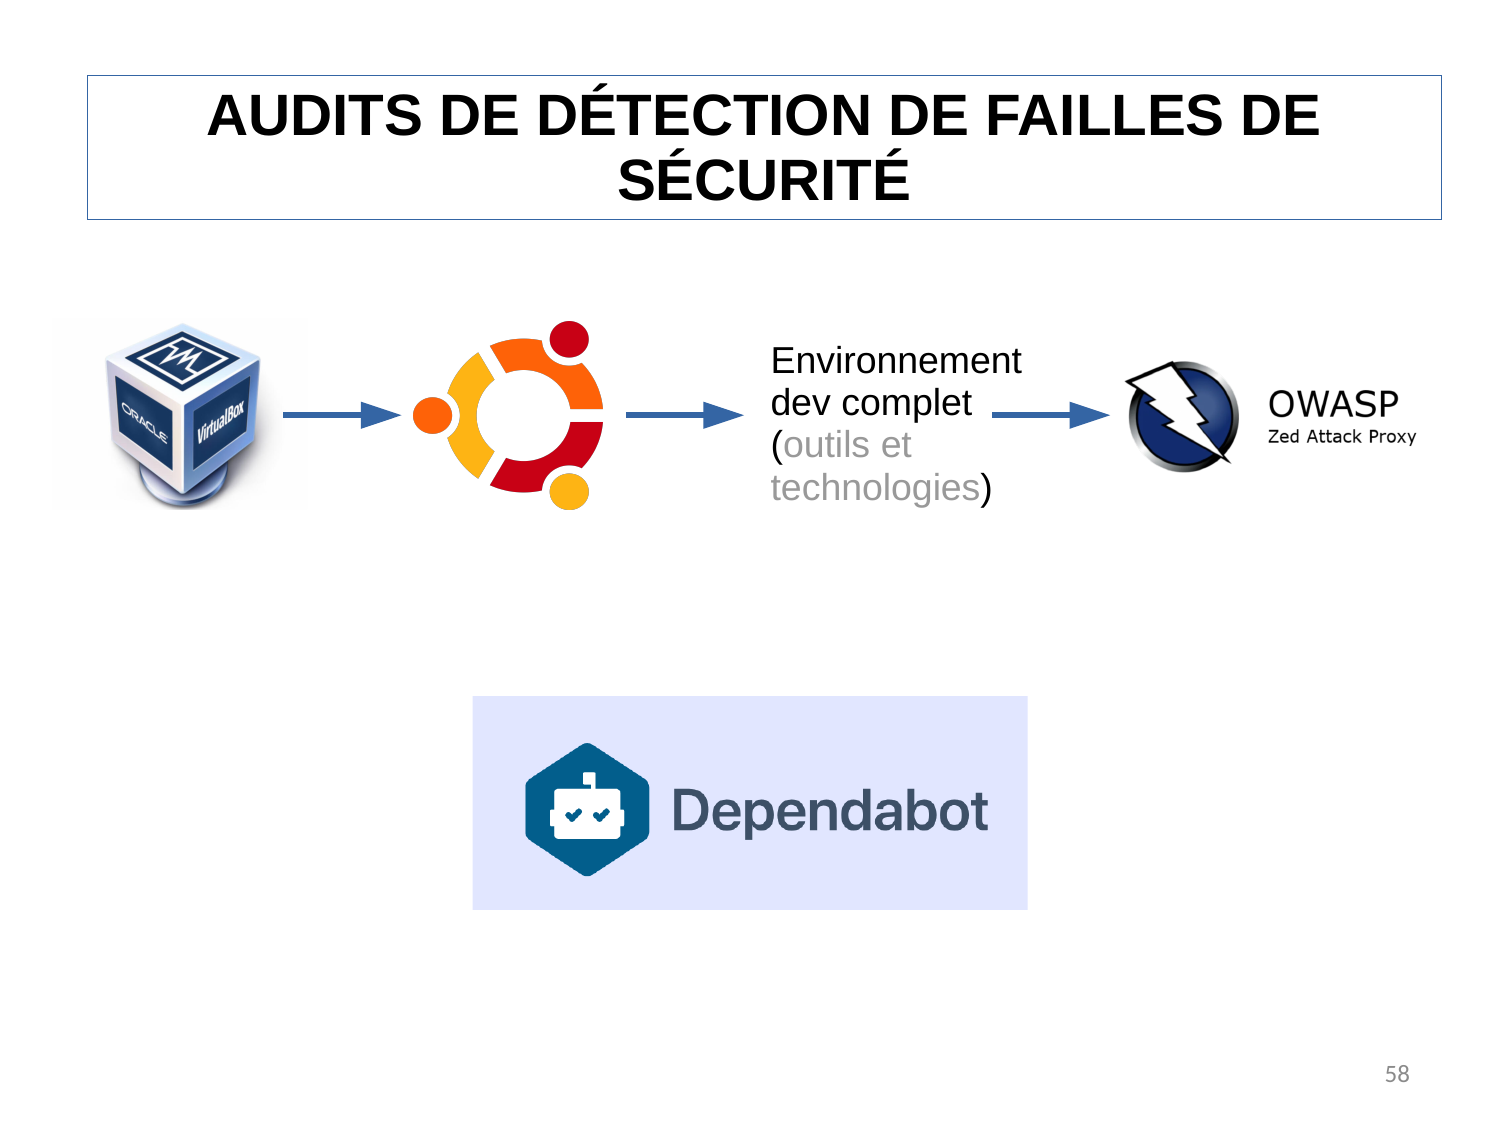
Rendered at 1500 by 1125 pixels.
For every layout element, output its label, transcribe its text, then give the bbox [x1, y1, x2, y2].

text_box AUDITS DE DÉTECTION DE FAILLES DE SÉCURITÉ [87, 75, 1442, 220]
picture [52, 318, 308, 510]
picture [413, 321, 603, 510]
picture [1110, 344, 1453, 489]
text_box Environnement dev complet (outils et technologies) [755, 332, 1040, 516]
picture [472, 696, 1028, 910]
